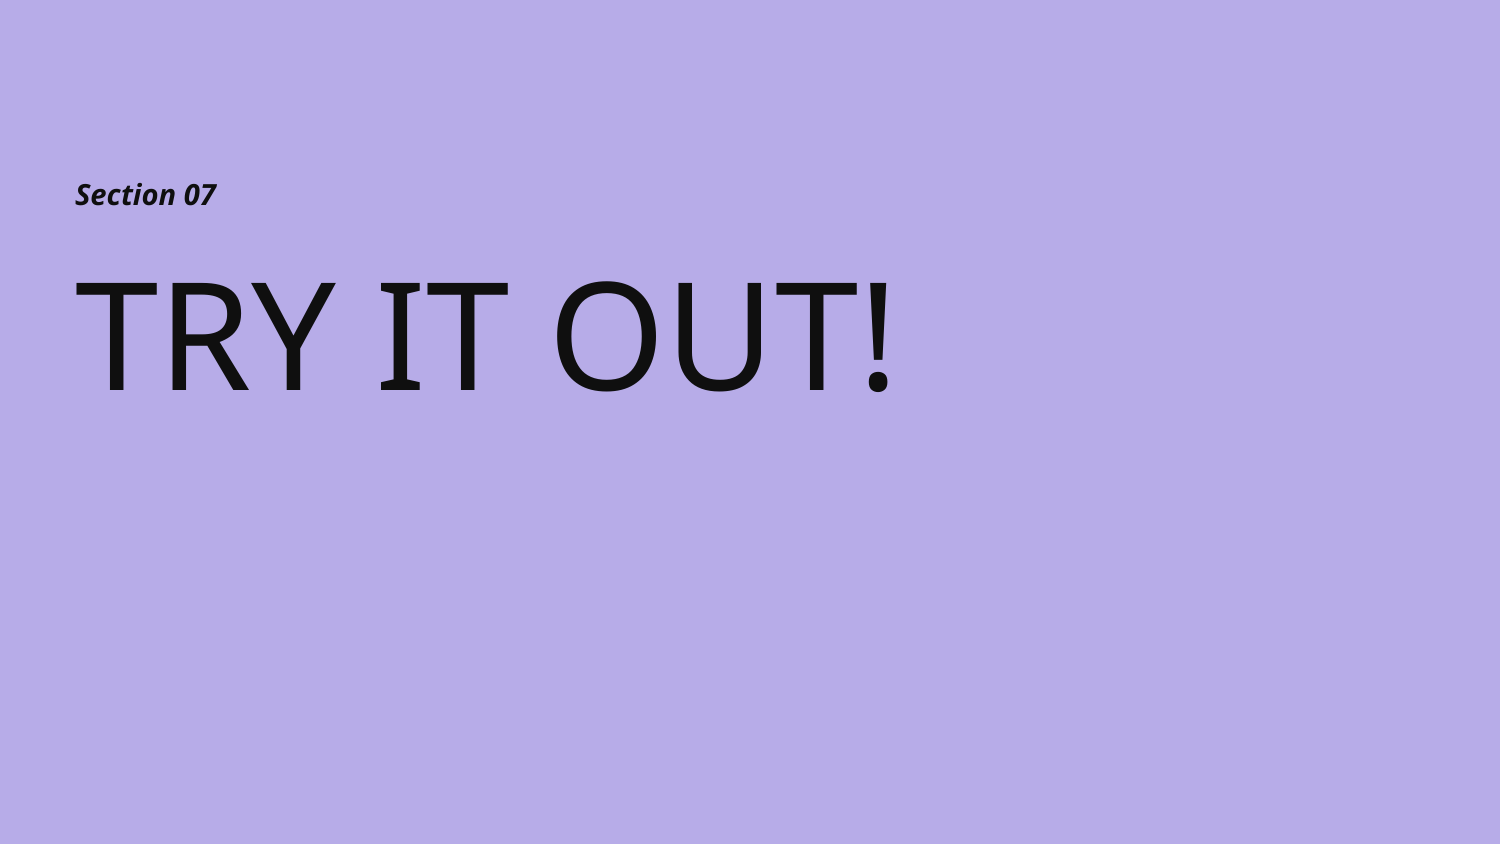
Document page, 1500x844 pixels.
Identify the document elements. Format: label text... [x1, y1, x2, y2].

subtitle Section 07 [75, 171, 822, 661]
title TRY IT OUT! [822, 268, 1425, 422]
